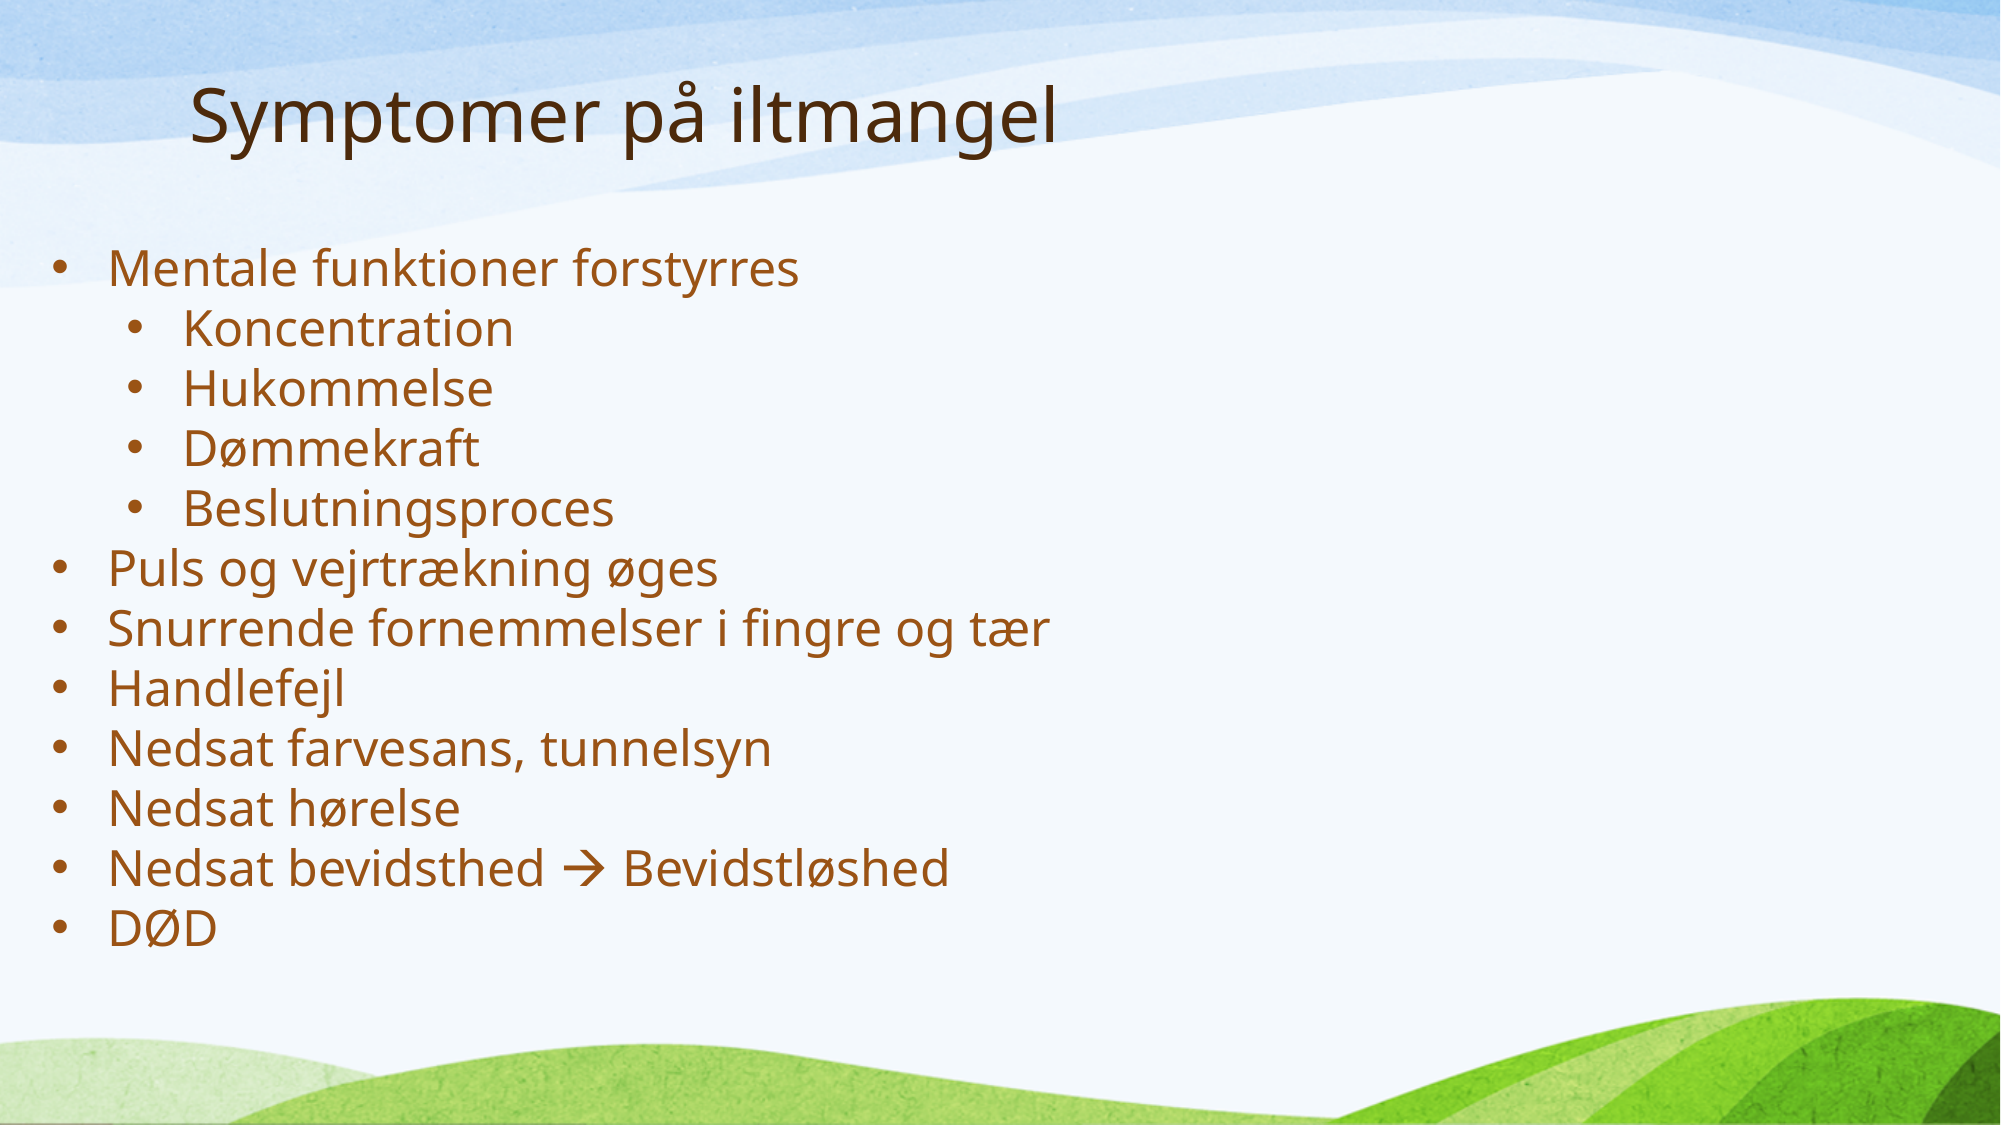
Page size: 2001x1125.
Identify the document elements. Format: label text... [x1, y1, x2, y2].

picture [0, 0, 2001, 1125]
title Symptomer på iltmangel [174, 50, 1825, 167]
text_box Mentale funktioner forstyrres Koncentration Hukommelse Dømmekraft Beslutningsproces Puls og vejrtrækning øges Snurrende fornemmelser i fingre og tær Handlefejl Nedsat farvesans, tunnelsyn Nedsat hørelse Nedsat bevidsthed  Bevidstløshed DØD [36, 229, 1969, 1025]
